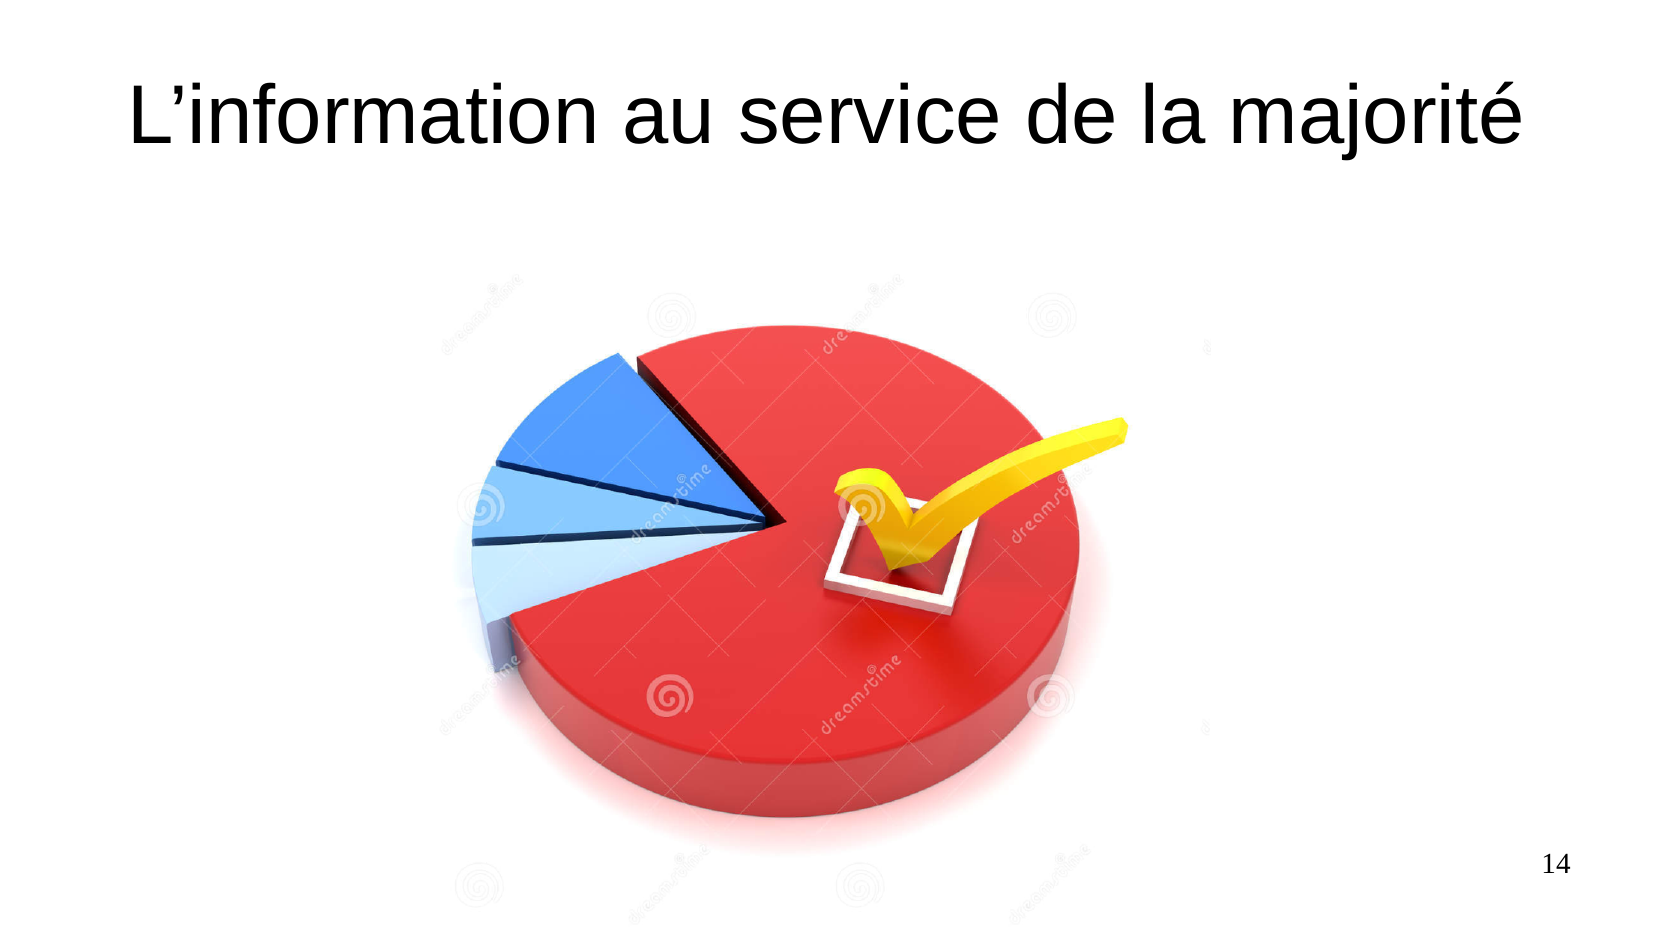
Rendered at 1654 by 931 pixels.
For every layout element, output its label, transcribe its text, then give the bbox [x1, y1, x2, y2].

title L’information au service de la majorité [82, 37, 1571, 193]
picture [384, 206, 1211, 931]
